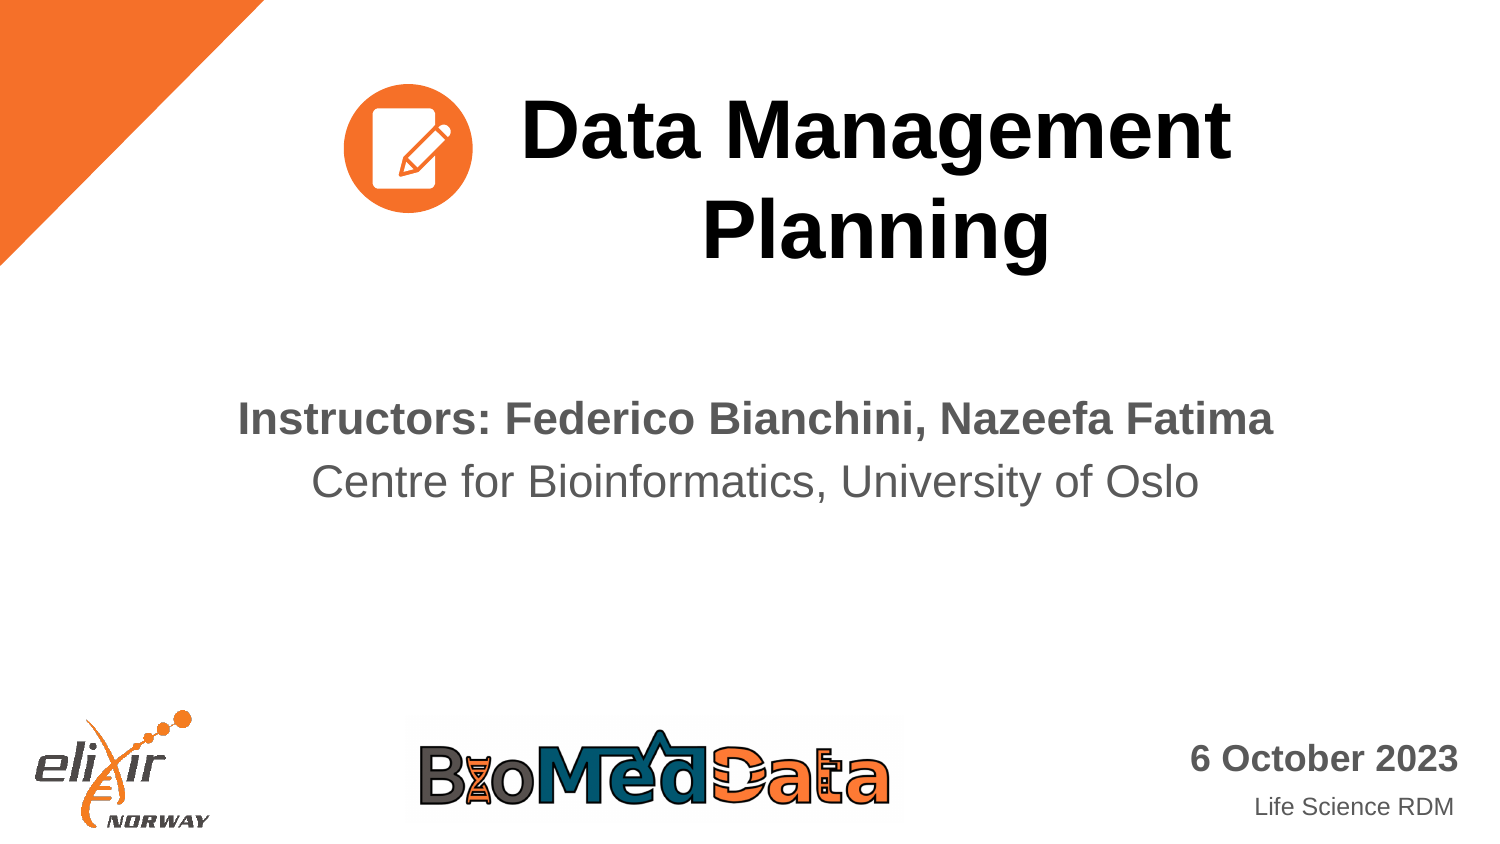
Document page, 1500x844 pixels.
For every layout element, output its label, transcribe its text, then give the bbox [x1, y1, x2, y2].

text_box [343, 84, 415, 214]
picture [405, 715, 904, 823]
text_box Life Science RDM [1239, 780, 1487, 828]
text_box 6 October 2023 [1172, 727, 1474, 801]
text_box Data Management Planning [415, 75, 1338, 291]
text_box Instructors: Federico Bianchini, Nazeefa Fatima Centre for Bioinformatics, University of Oslo [217, 365, 1294, 522]
picture [35, 710, 210, 828]
text_box [0, 0, 264, 266]
